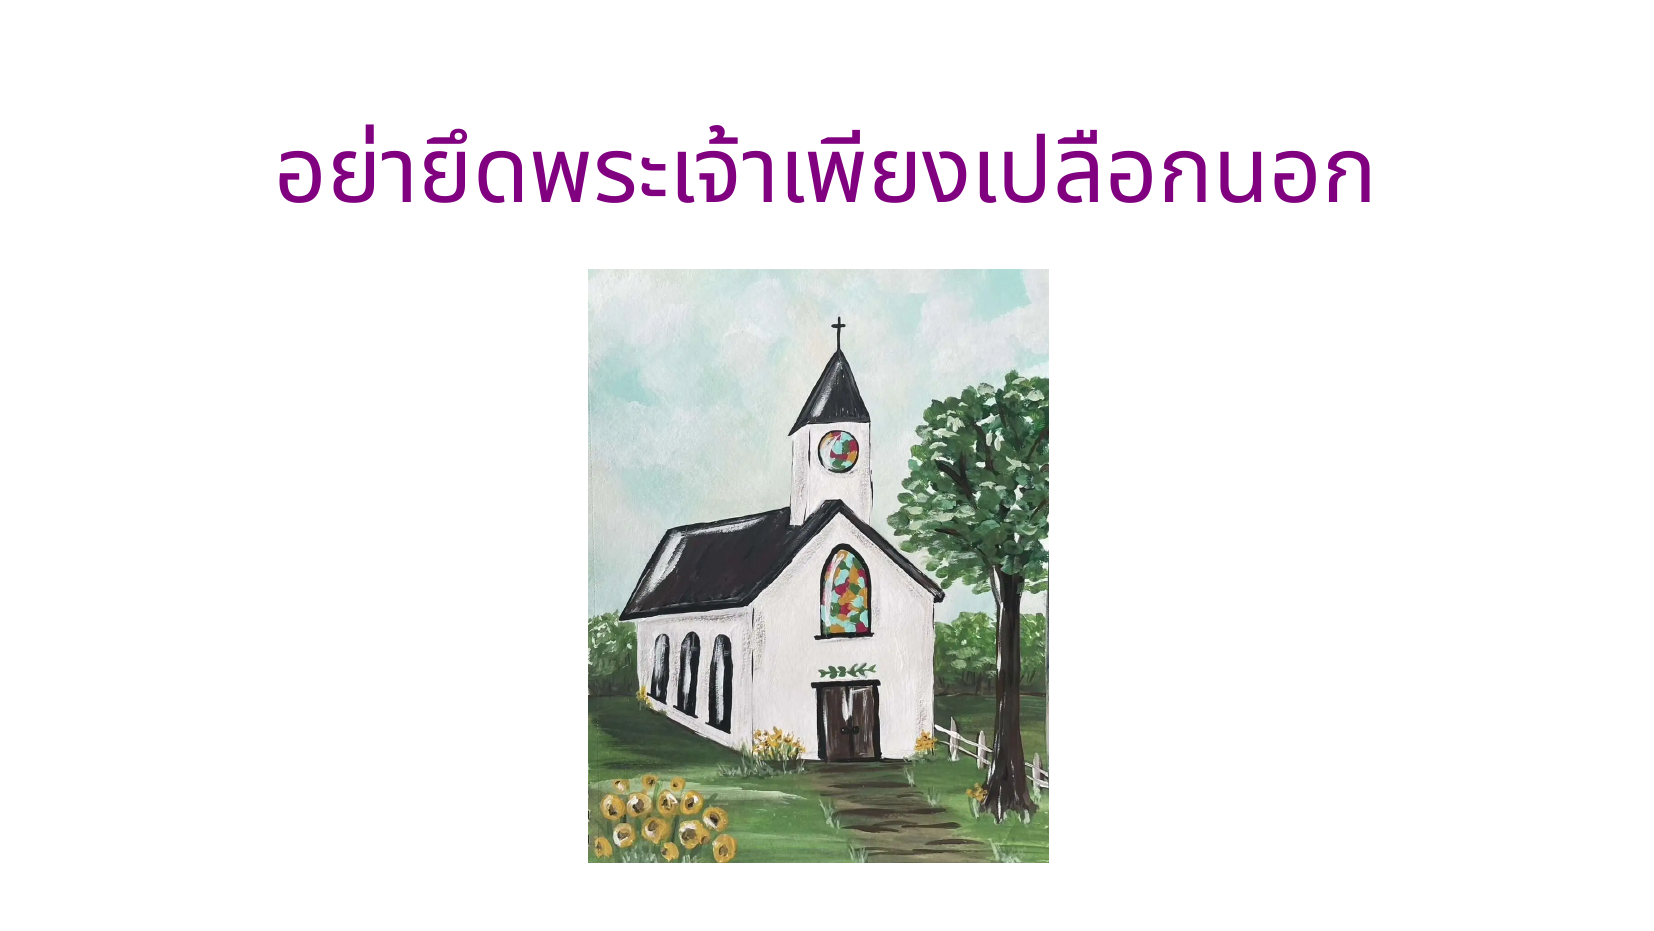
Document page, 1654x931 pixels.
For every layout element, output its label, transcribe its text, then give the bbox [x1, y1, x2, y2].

title อย่ายึดพระเจ้าเพียงเปลือกนอก [82, 102, 1571, 258]
picture [588, 269, 1049, 863]
